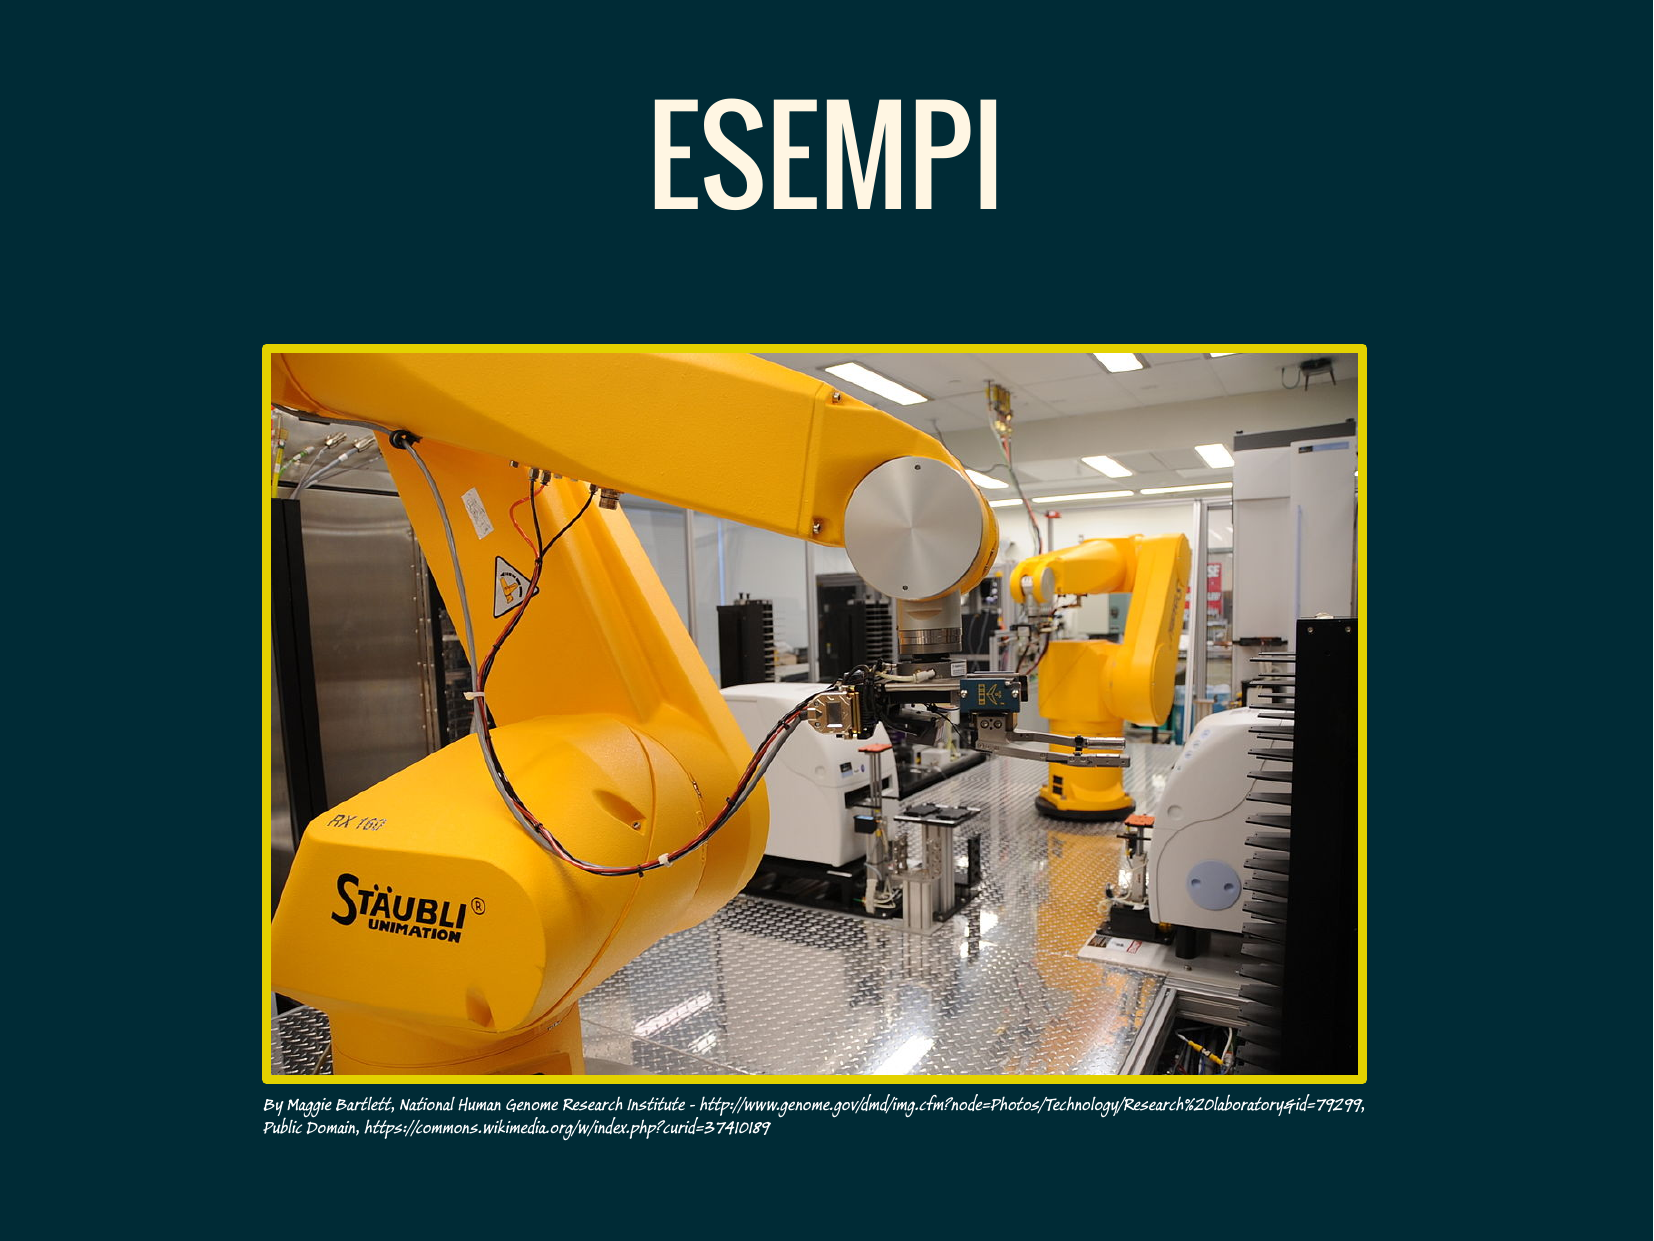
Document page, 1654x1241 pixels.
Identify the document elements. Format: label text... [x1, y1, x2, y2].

title Esempi [82, 49, 1571, 257]
text_box By Maggie Bartlett, National Human Genome Research Institute - http://www.genome.gov/dmd/img.cfm?node=Photos/Technology/Research%20laboratory&id=79299, Public Domain, https://commons.wikimedia.org/w/index.php?curid=37410189 [248, 1086, 1394, 1148]
picture [271, 352, 1359, 1075]
